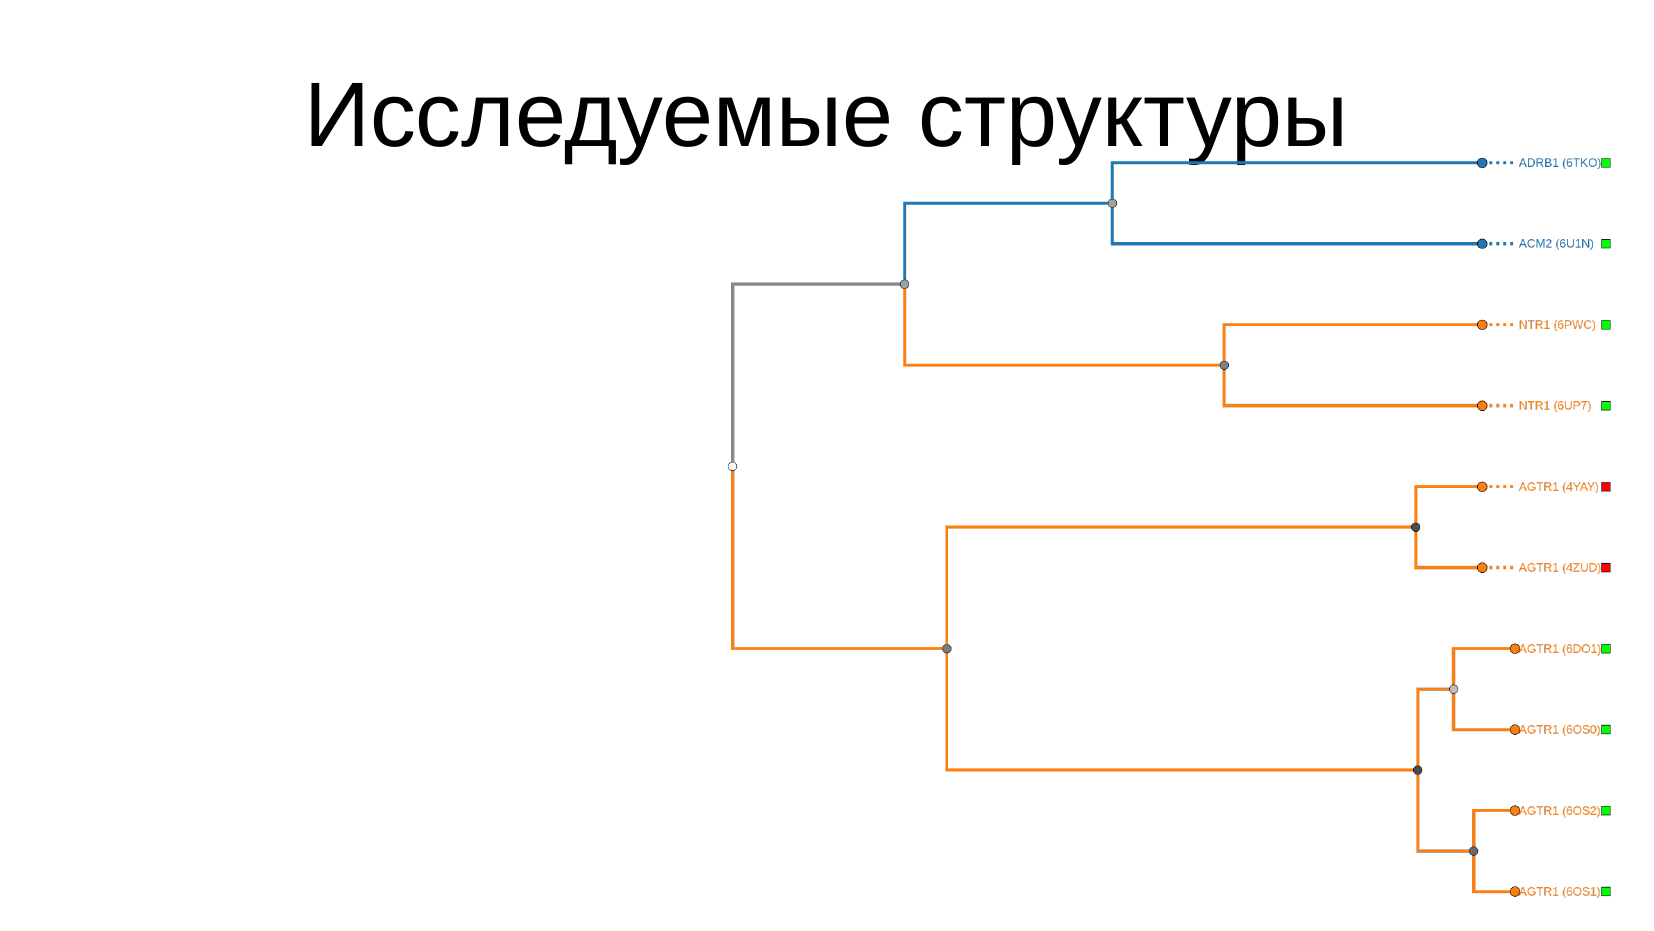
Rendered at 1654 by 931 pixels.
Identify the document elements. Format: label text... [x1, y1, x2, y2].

title Исследуемые структуры [82, 37, 679, 193]
picture [679, 37, 1654, 931]
